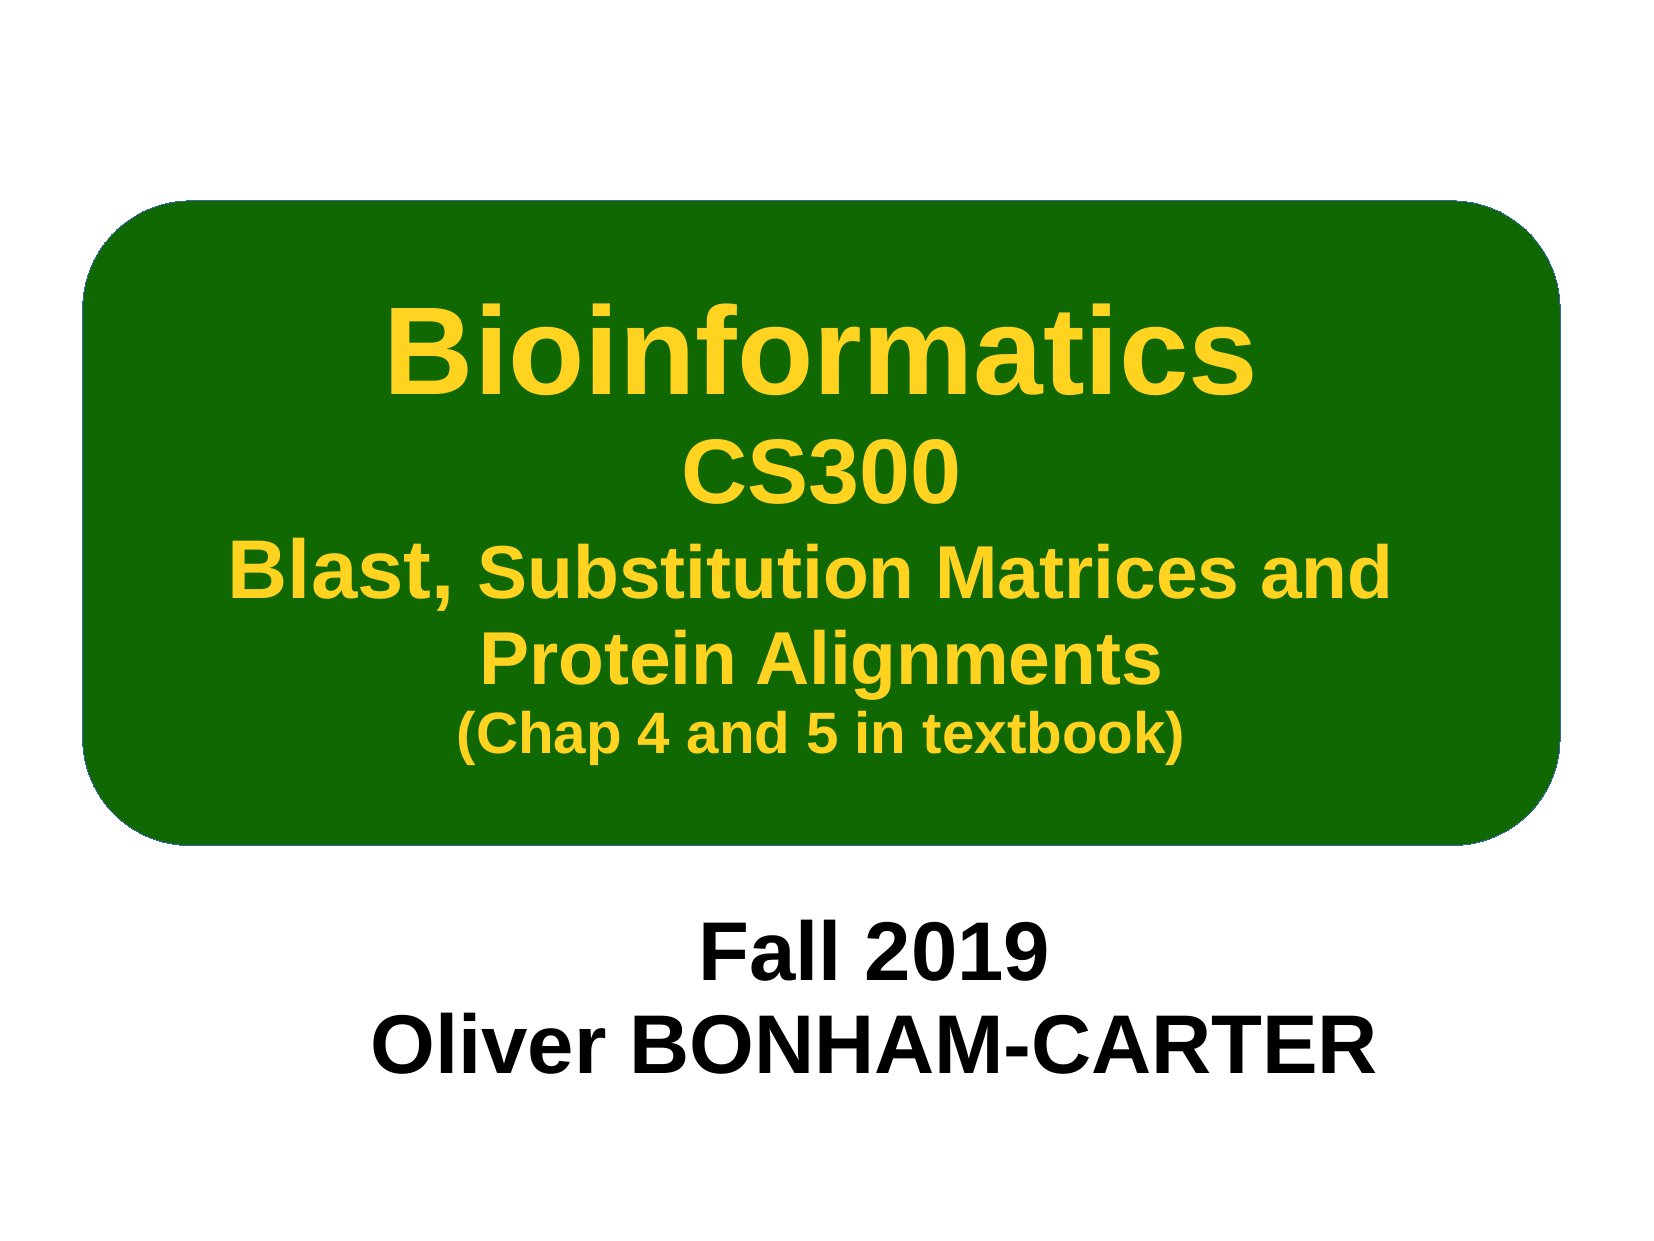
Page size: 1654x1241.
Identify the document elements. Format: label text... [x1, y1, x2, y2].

text_box Bioinformatics CS300 Blast, Substitution Matrices and Protein Alignments (Chap 4 and 5 in textbook) [82, 200, 1561, 846]
text_box Fall 2019 Oliver BONHAM-CARTER [355, 898, 1393, 1100]
